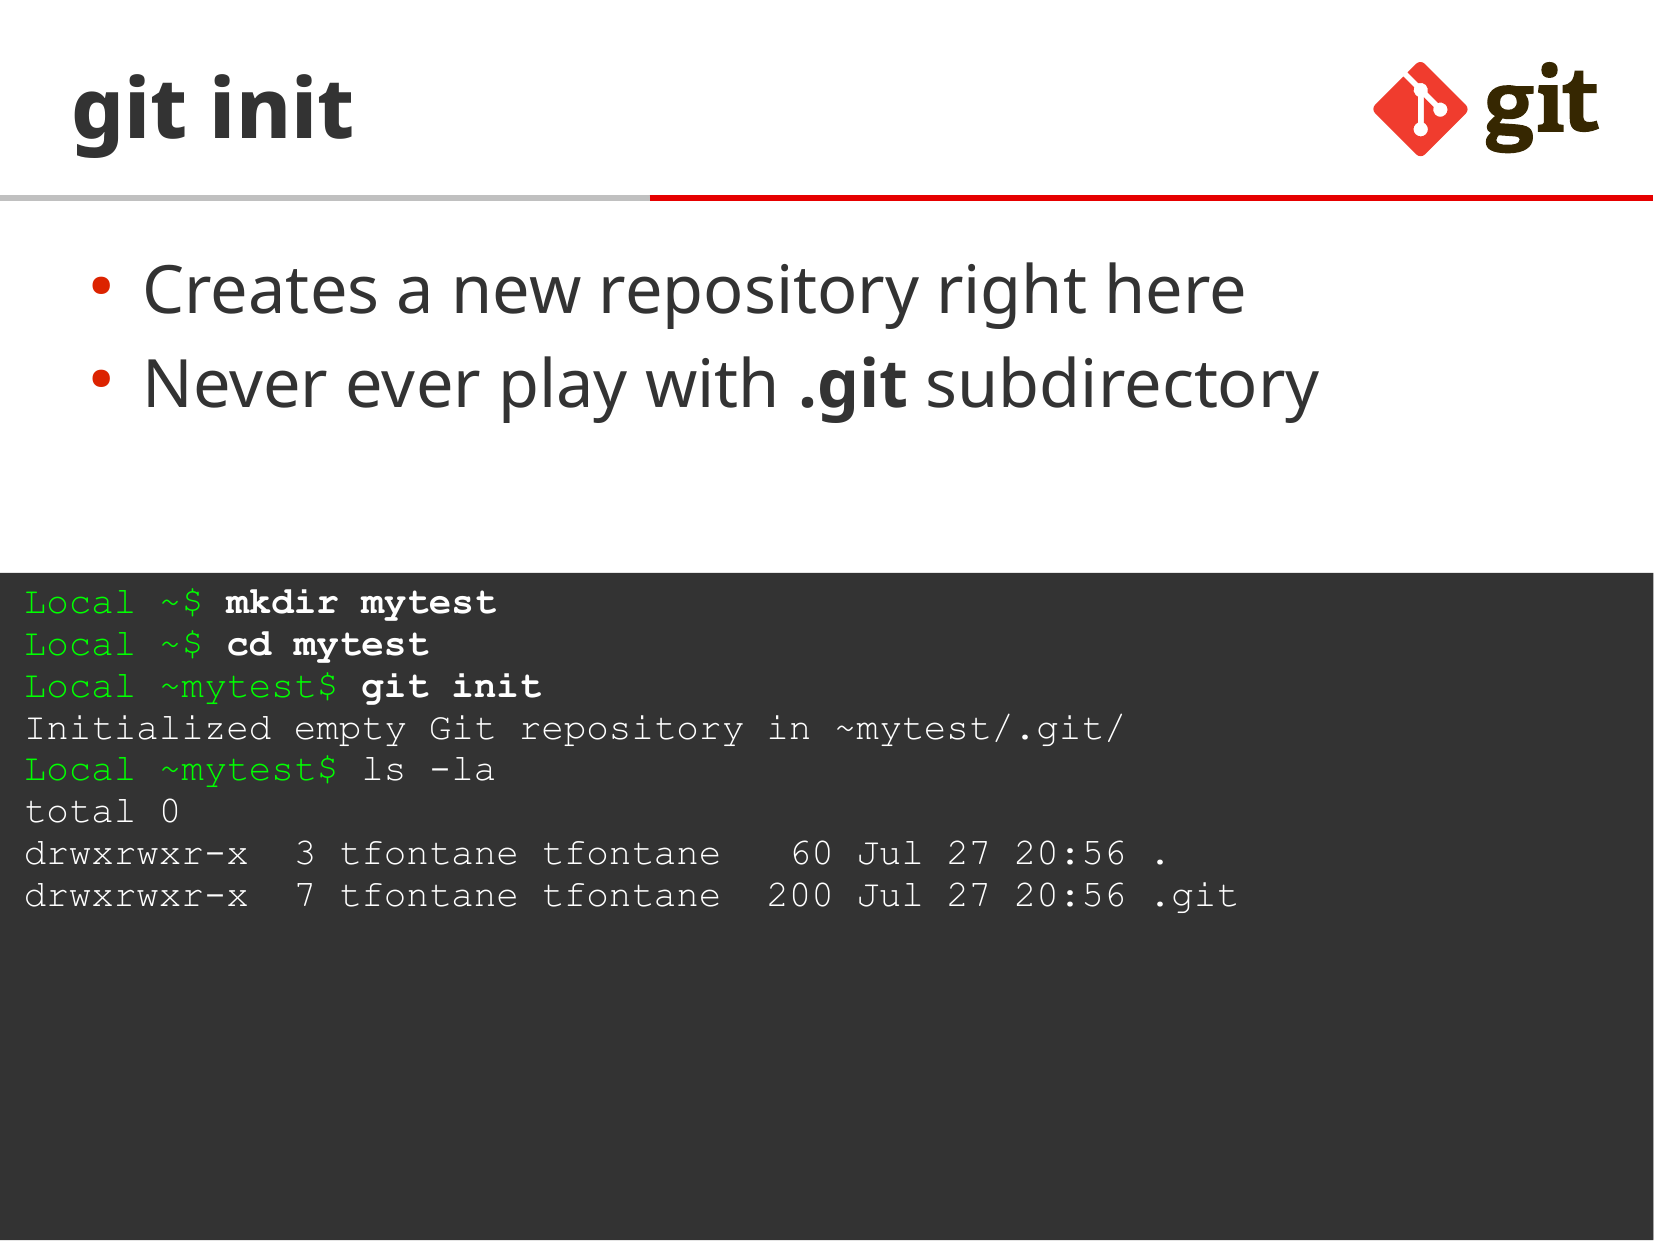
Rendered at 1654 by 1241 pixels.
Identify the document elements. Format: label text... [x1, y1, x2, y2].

title git init [56, 36, 1546, 175]
list Creates a new repository right here Never ever play with .git subdirectory [56, 239, 1595, 493]
text_box Local ~$ mkdir mytest Local ~$ cd mytest Local ~mytest$ git init Initialized empty Git repository in ~mytest/.git/ Local ~mytest$ ls -la total 0 drwxrwxr-x 3 tfontane tfontane 60 Jul 27 20:56 . drwxrwxr-x 7 tfontane tfontane 200 Jul 27 20:56 .git [0, 572, 1654, 1241]
